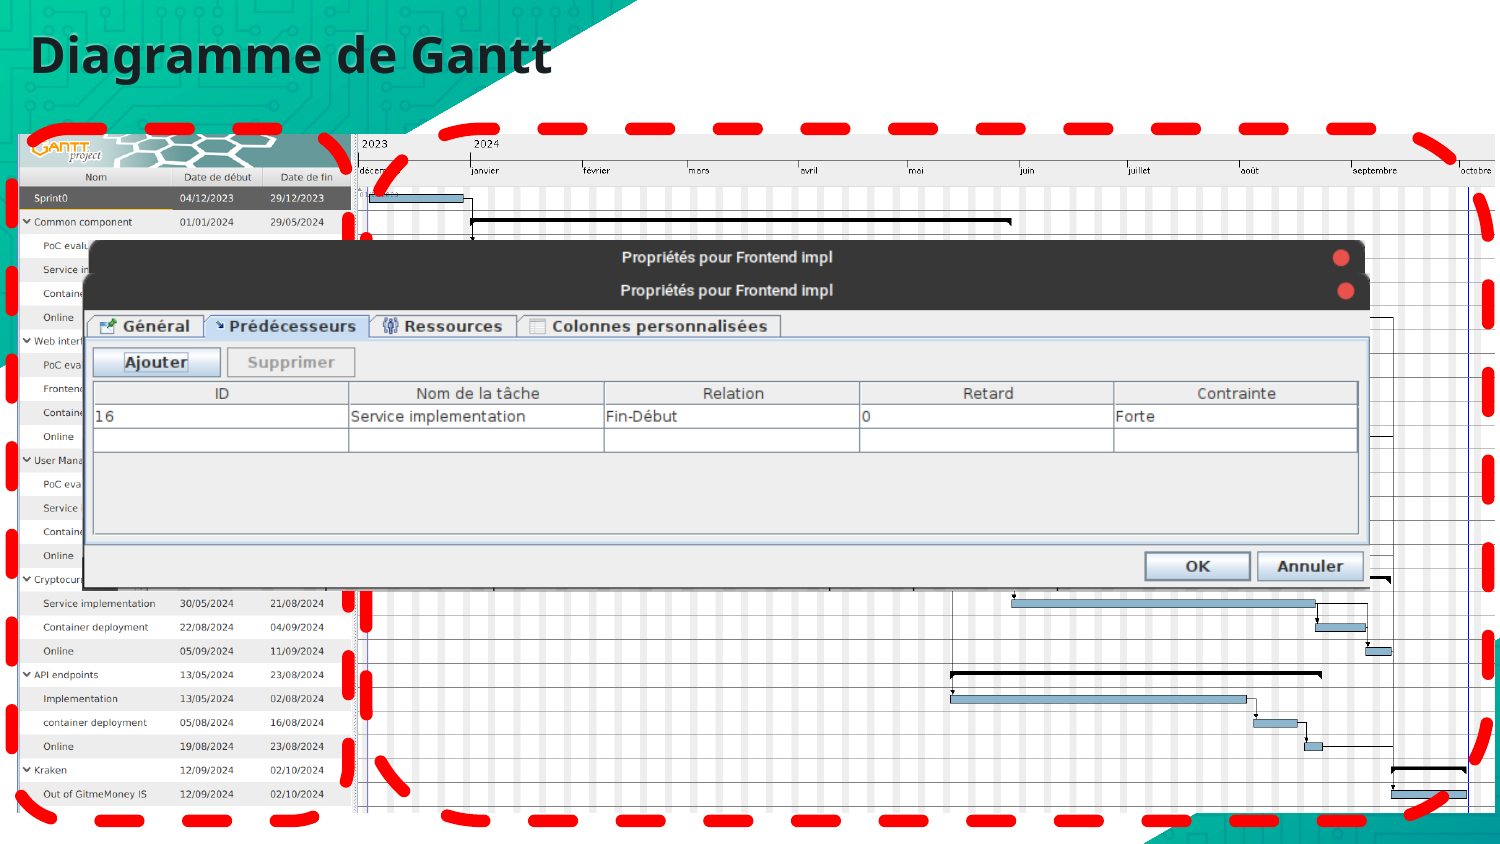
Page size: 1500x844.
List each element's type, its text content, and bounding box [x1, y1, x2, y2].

picture [17, 803, 27, 813]
title Diagramme de Gantt [29, 29, 1249, 88]
picture [17, 134, 1495, 813]
